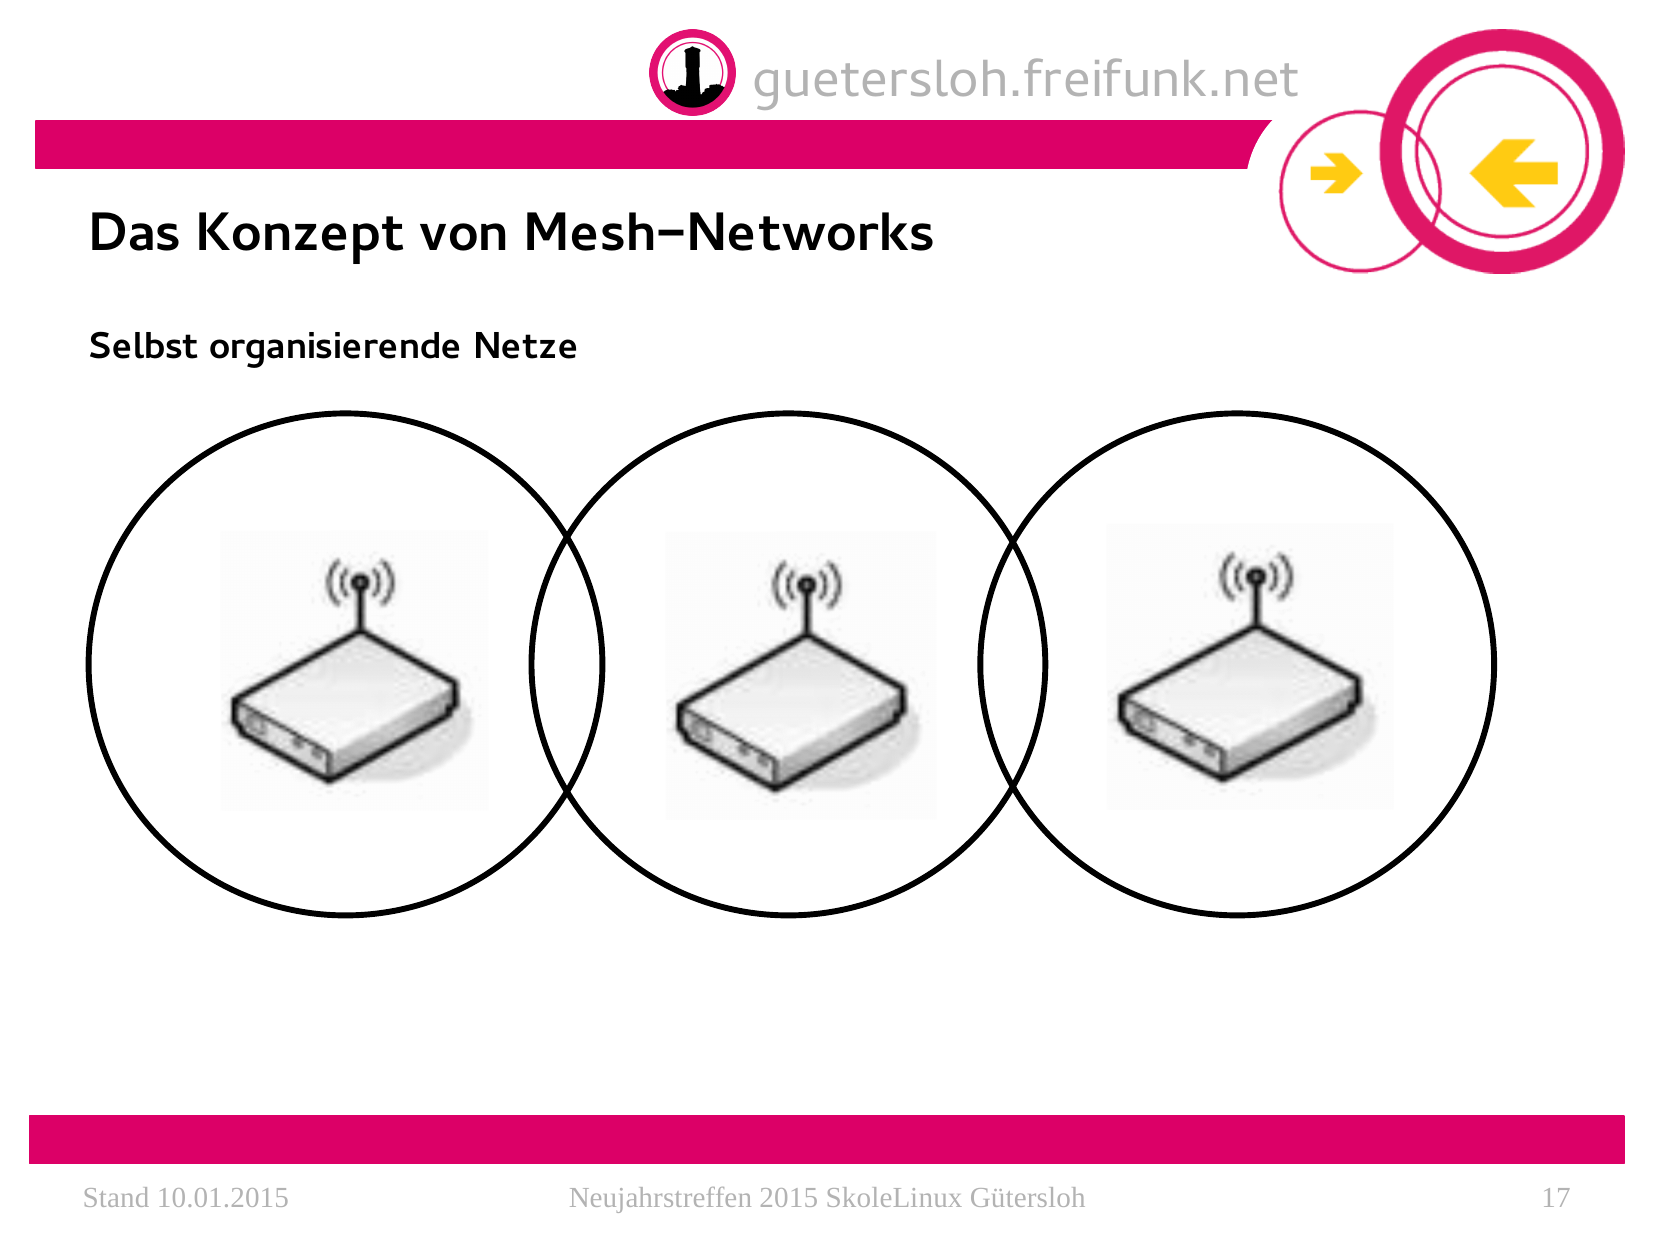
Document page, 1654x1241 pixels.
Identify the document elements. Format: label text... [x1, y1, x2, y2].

title Das Konzept von Mesh-Networks [88, 179, 1123, 291]
picture [649, 29, 736, 116]
title Selbst organisierende Netze [88, 291, 1123, 408]
picture [220, 530, 489, 812]
picture [665, 531, 937, 820]
picture [1278, 29, 1625, 274]
picture [1106, 523, 1394, 810]
